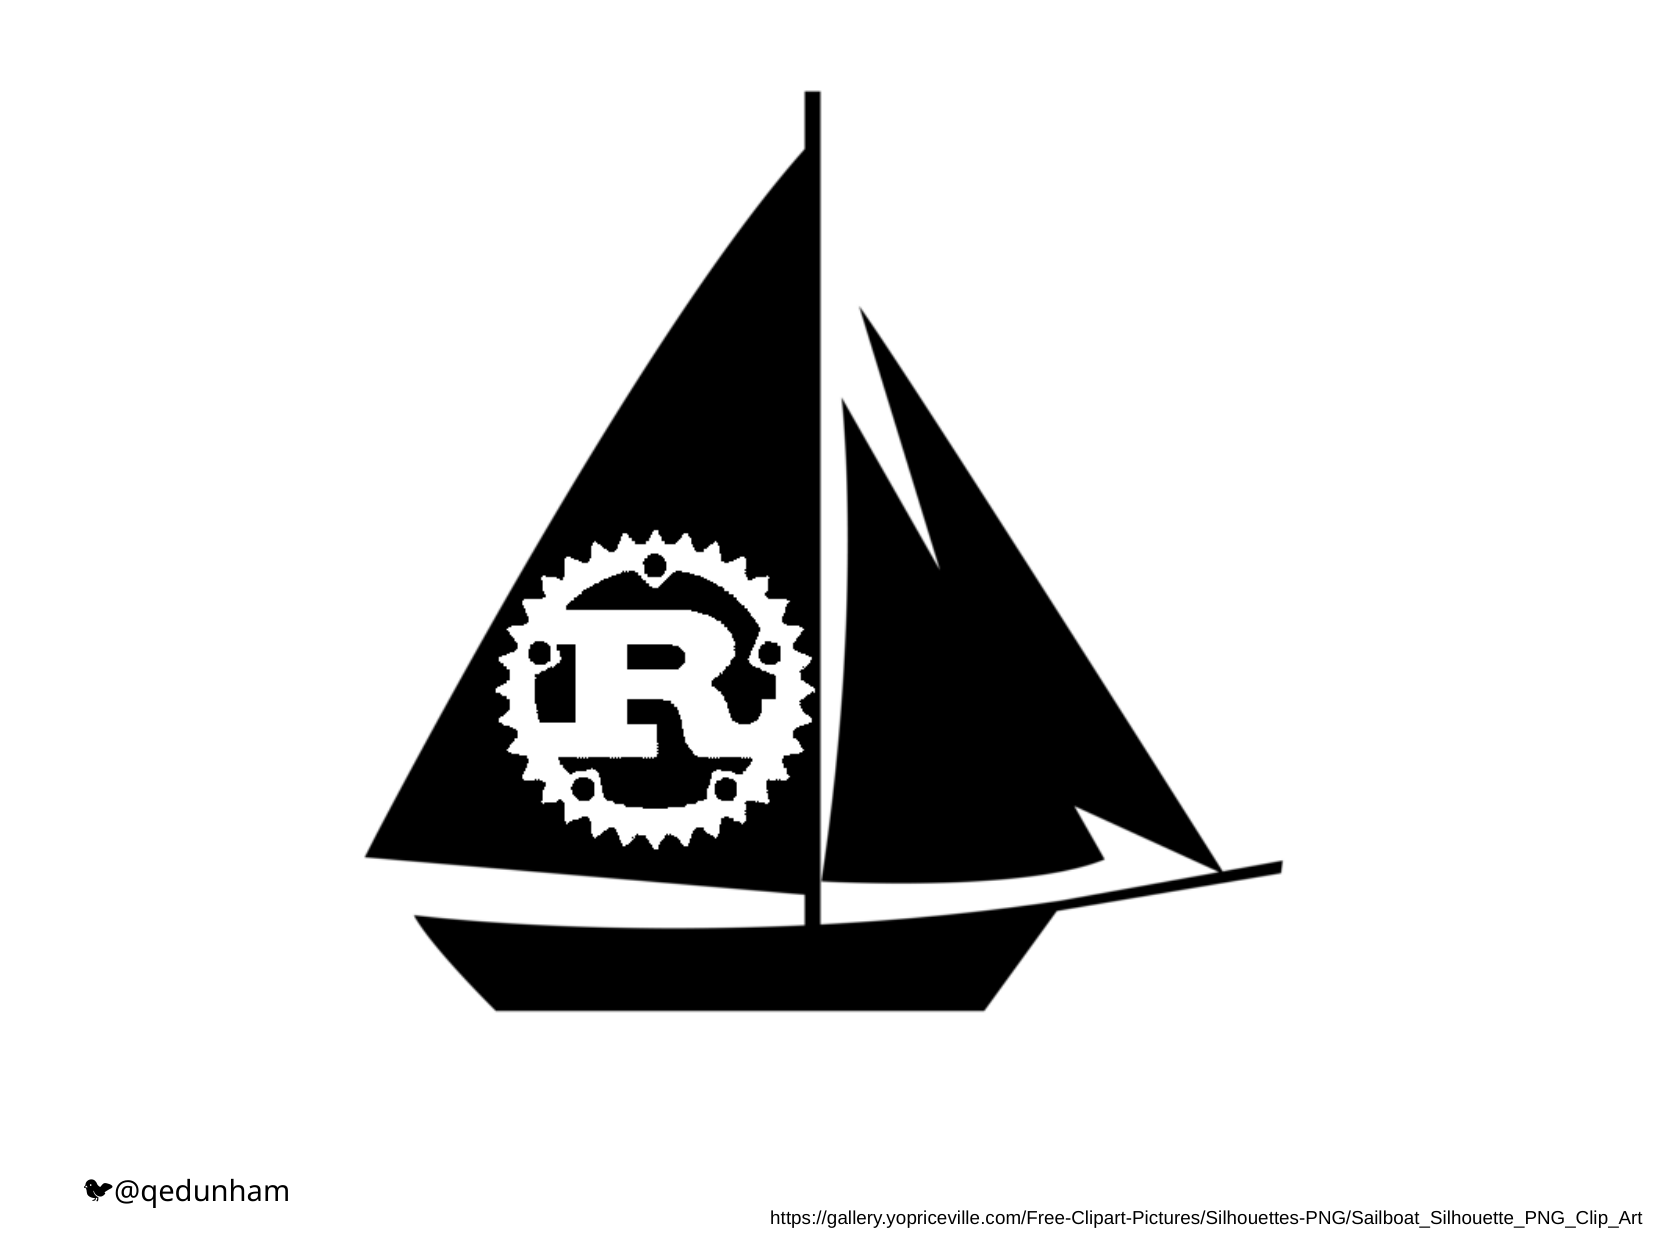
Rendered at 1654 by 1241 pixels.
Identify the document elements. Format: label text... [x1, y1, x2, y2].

text_box https://gallery.yopriceville.com/Free-Clipart-Pictures/Silhouettes-PNG/Sailboat_Silhouette_PNG_Clip_Art [755, 1200, 1654, 1241]
picture [352, 89, 1291, 1014]
